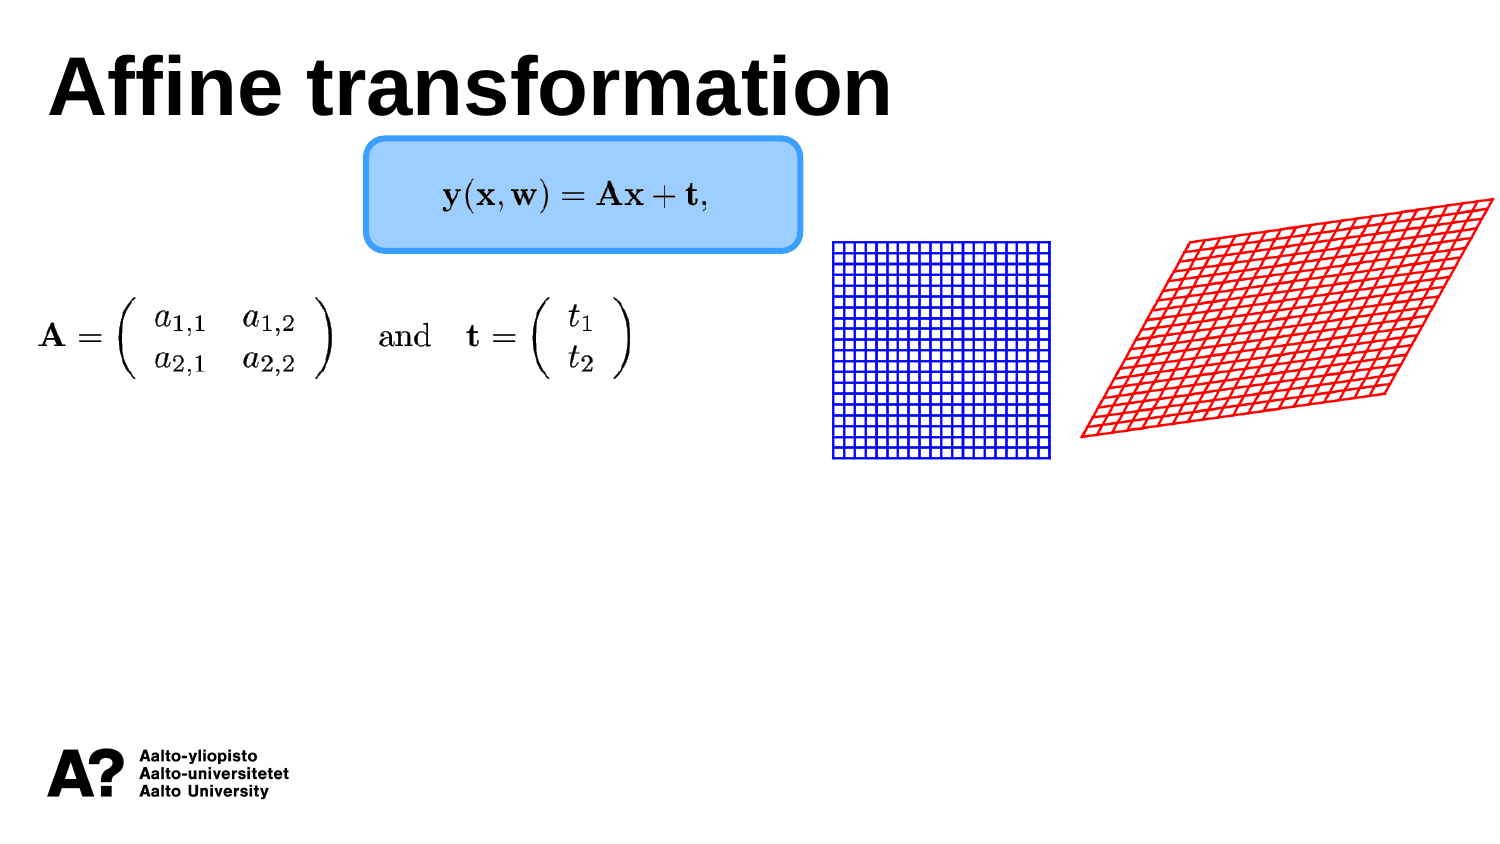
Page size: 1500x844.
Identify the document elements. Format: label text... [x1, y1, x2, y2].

text_box [365, 138, 801, 251]
picture [788, 174, 1500, 483]
picture [0, 702, 337, 844]
picture [38, 283, 630, 407]
list Affine transformation [47, 32, 1442, 197]
picture [436, 165, 706, 243]
